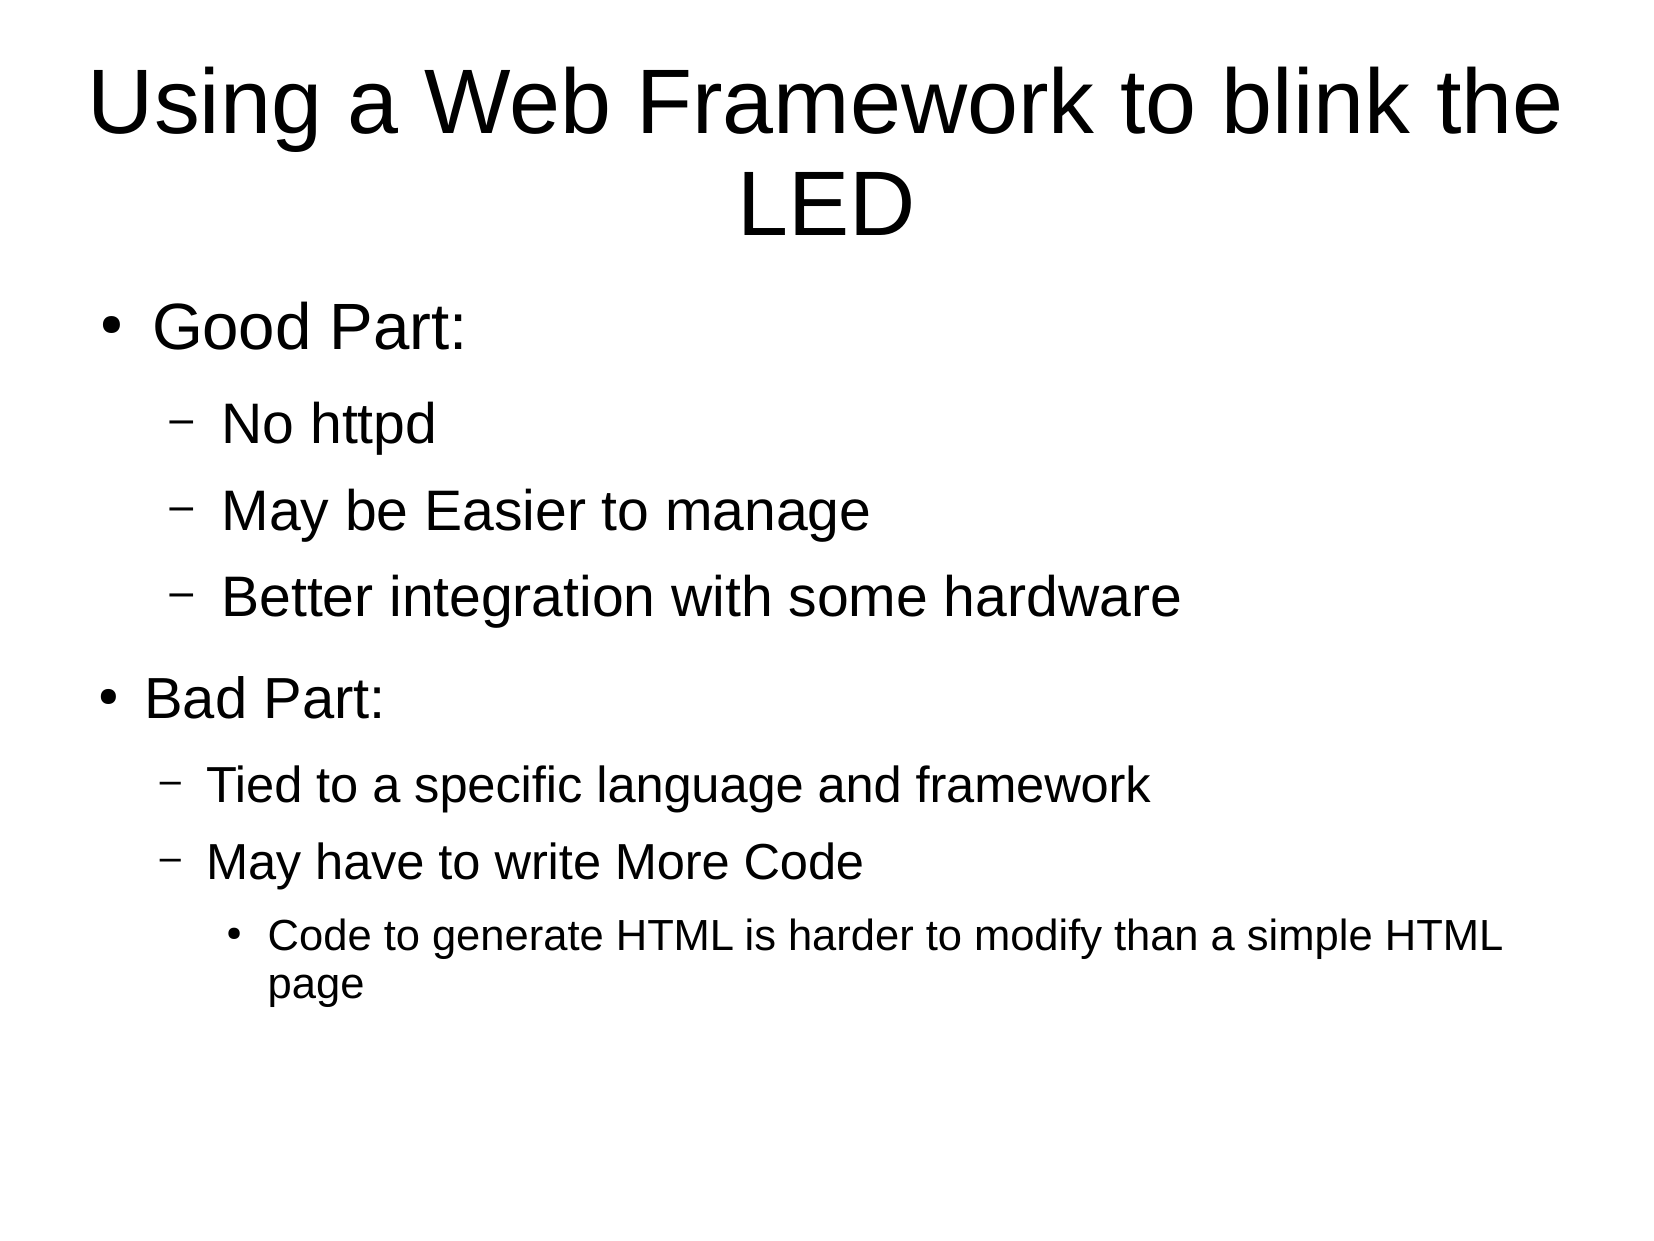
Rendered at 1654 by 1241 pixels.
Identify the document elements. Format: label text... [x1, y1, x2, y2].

list Good Part: No httpd May be Easier to manage Better integration with some hardware [82, 290, 1538, 634]
list Bad Part: Tied to a specific language and framework May have to write More Code Code to generate HTML is harder to modify than a simple HTML page [82, 665, 1538, 1009]
title Using a Web Framework to blink the LED [82, 49, 1571, 257]
